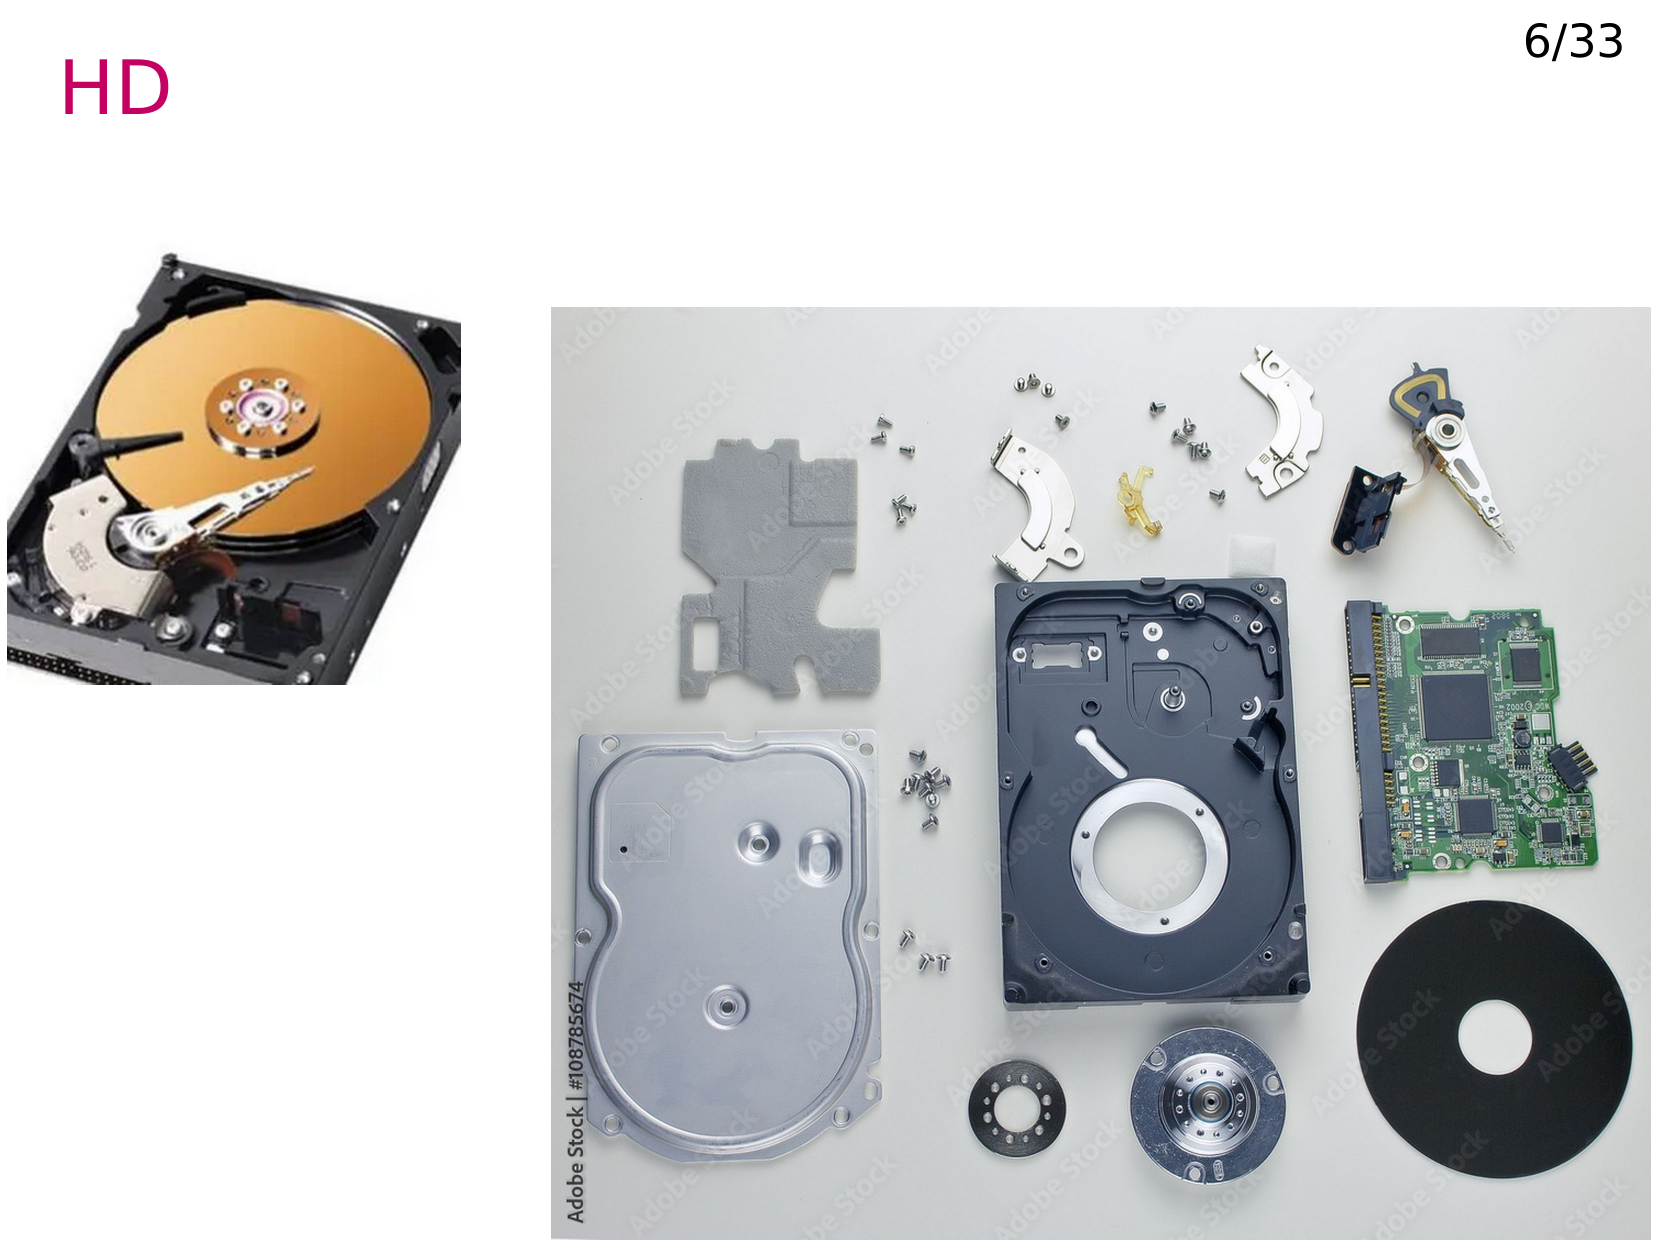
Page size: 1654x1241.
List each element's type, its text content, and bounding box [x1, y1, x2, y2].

title HD [59, 29, 1625, 148]
picture [551, 307, 1651, 1240]
picture [7, 233, 461, 686]
